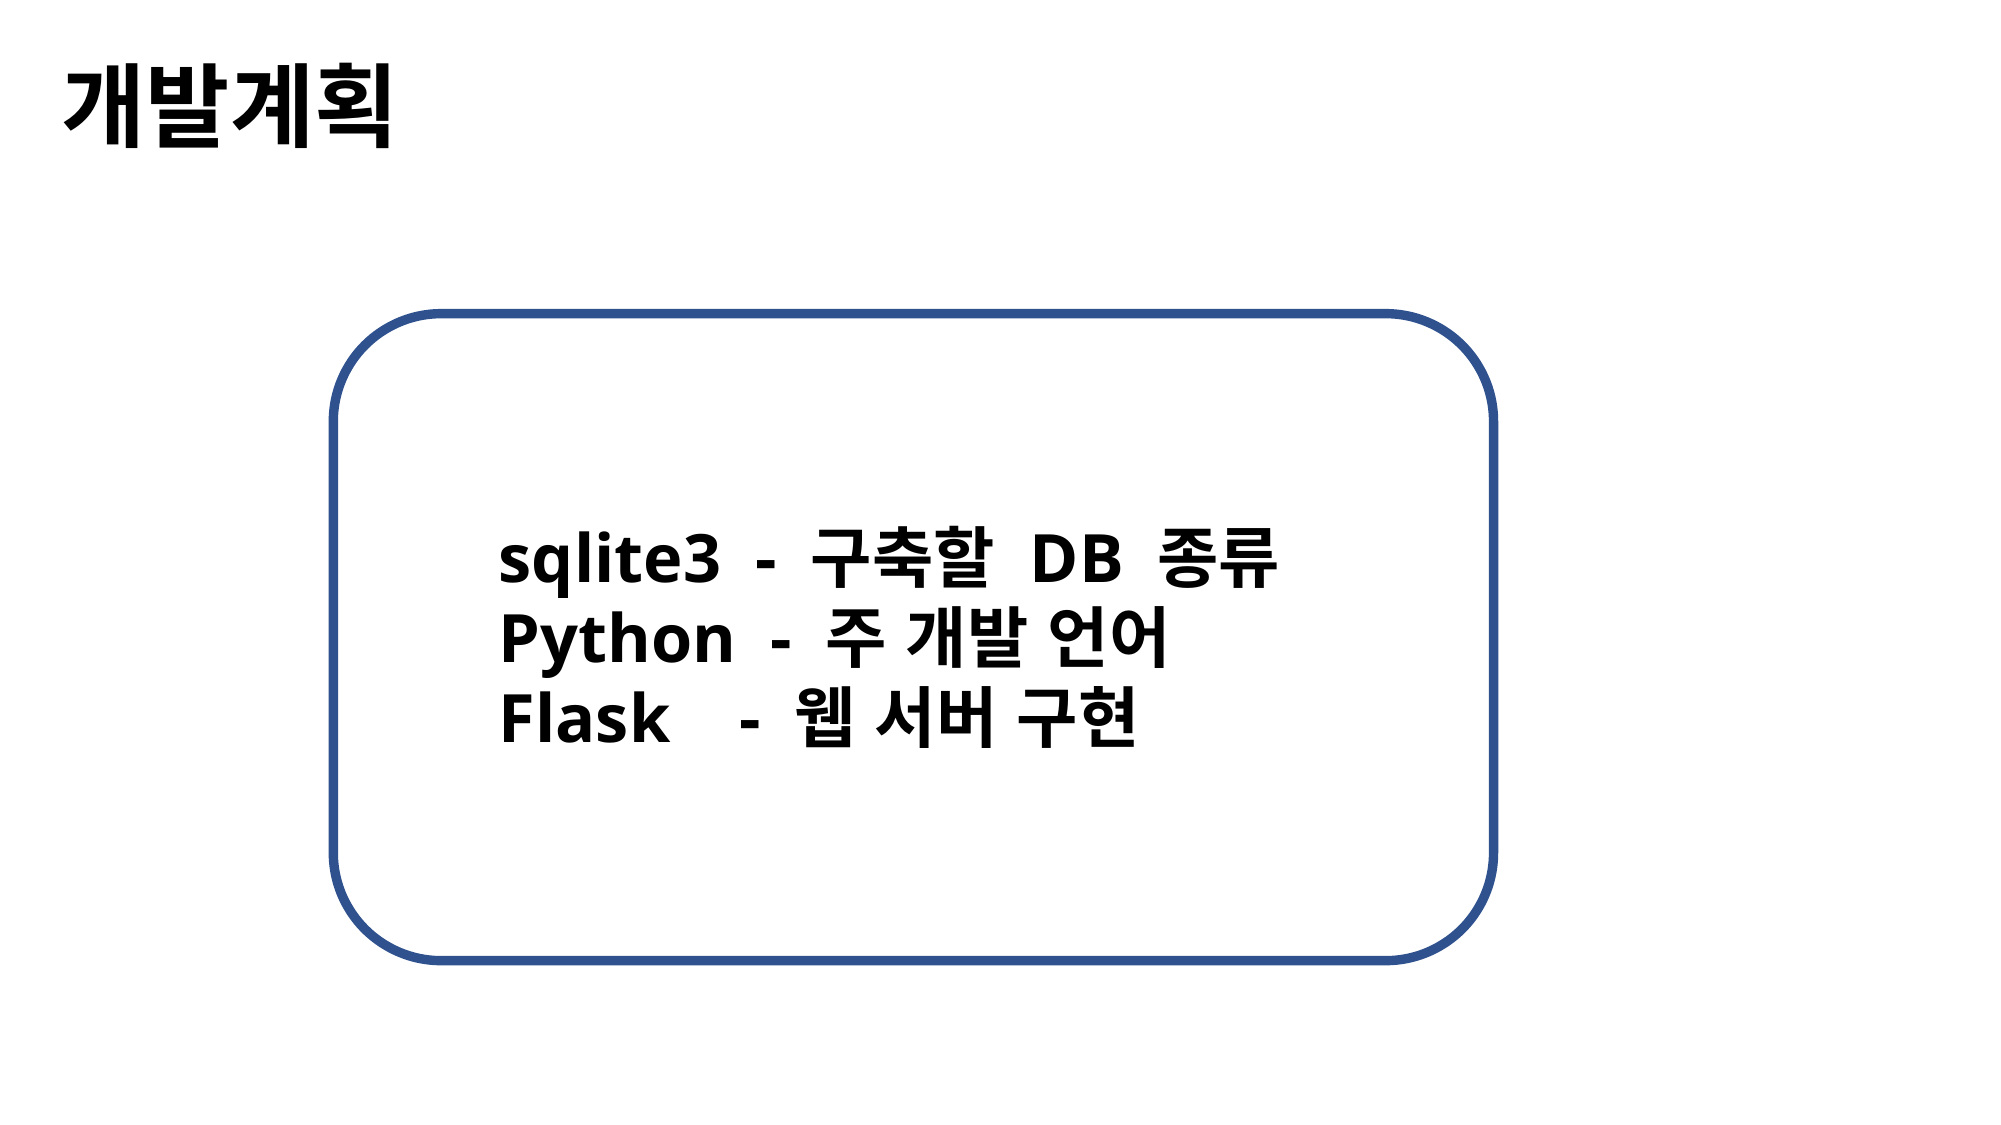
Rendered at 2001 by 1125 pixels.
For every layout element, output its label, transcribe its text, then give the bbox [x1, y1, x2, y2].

text_box sqlite3 - 구축할 DB 종류 Python - 주 개발 언어 Flask - 웹 서버 구현 [483, 508, 1421, 766]
text_box 개발계획 [46, 40, 703, 168]
